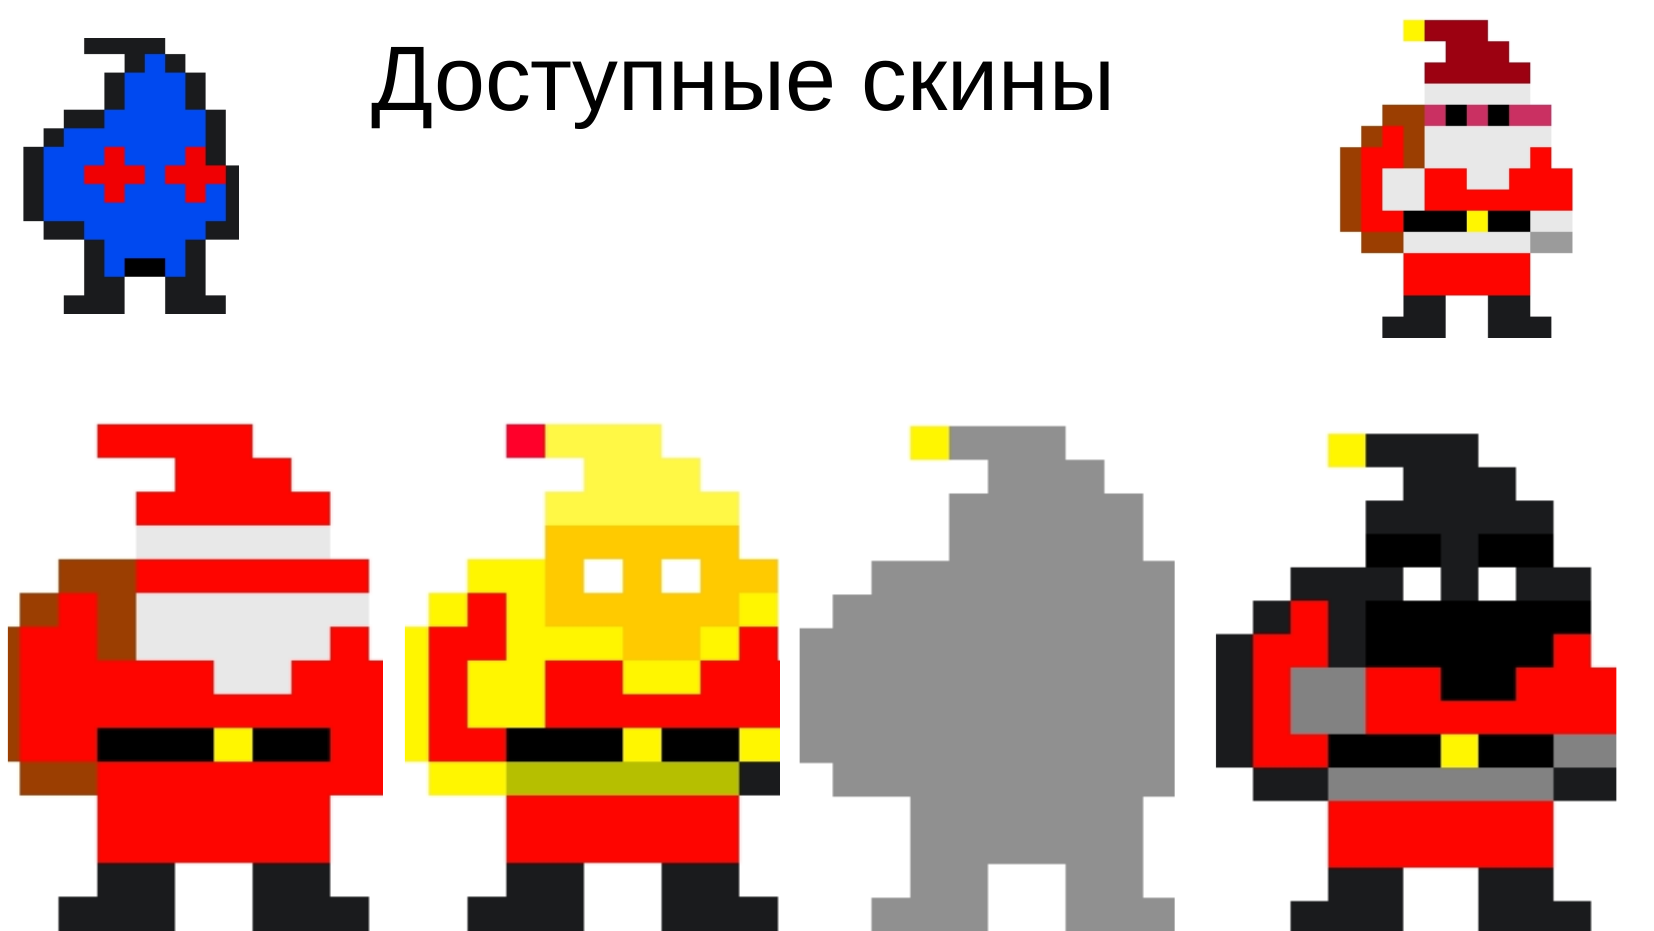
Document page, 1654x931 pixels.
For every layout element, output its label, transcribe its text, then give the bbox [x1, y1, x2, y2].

picture [799, 412, 1175, 931]
picture [1298, 0, 1636, 338]
picture [7, 412, 383, 931]
title Доступные скины [0, 0, 1298, 134]
picture [1215, 401, 1617, 931]
picture [13, 38, 239, 314]
picture [404, 412, 780, 931]
